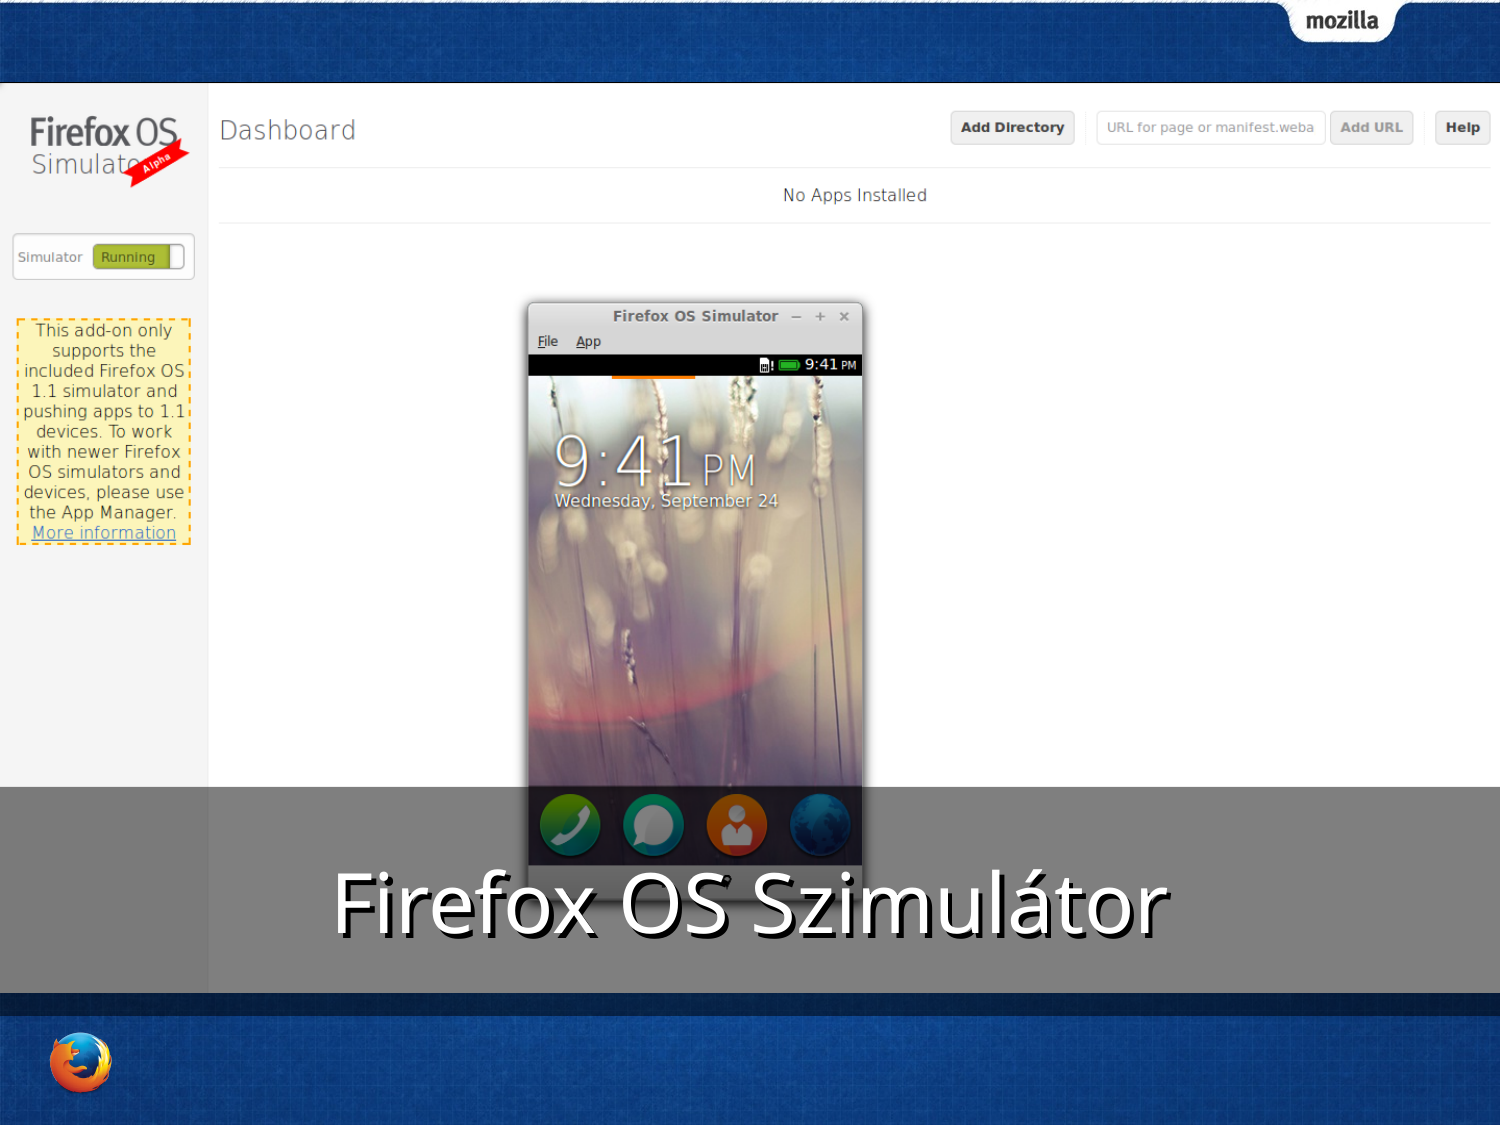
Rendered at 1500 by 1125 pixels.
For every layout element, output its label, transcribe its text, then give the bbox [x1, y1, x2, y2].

text_box Firefox OS Szimulátor [0, 786, 1500, 1016]
picture [0, 1016, 1500, 1125]
picture [0, 0, 1500, 786]
